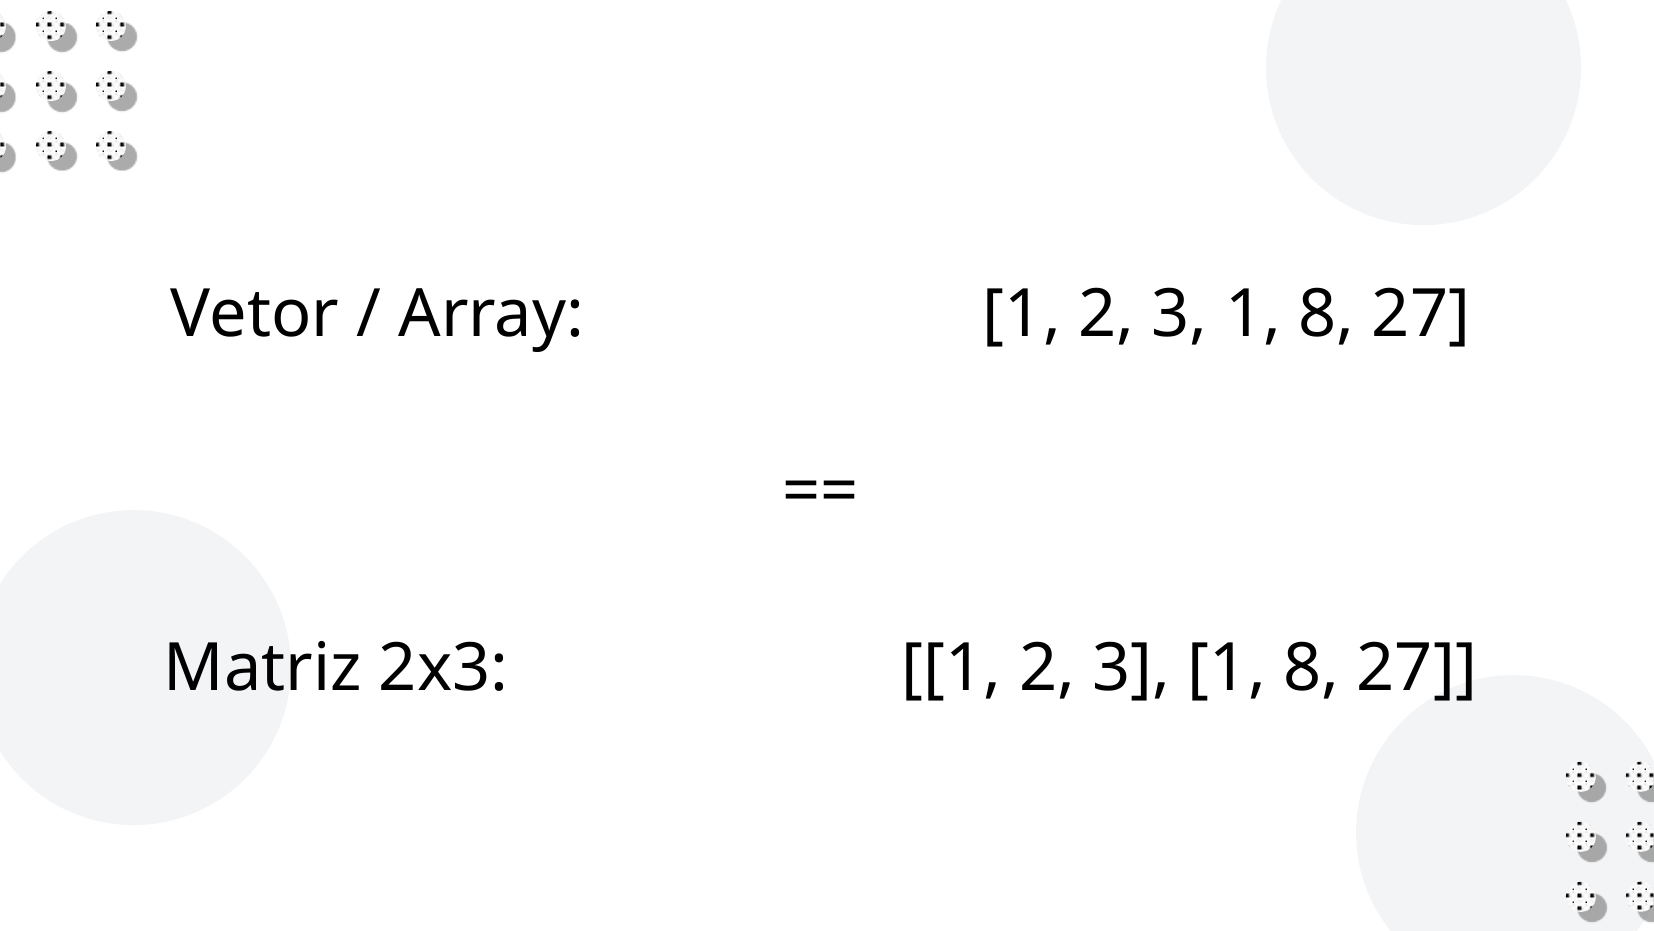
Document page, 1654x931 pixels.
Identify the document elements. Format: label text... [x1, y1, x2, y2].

picture [35, 70, 66, 102]
picture [1565, 881, 1596, 912]
subtitle == [76, 414, 1565, 561]
text_box Matriz 2x3: [[1, 2, 3], [1, 8, 27]] [76, 561, 1565, 768]
picture [1565, 761, 1596, 792]
picture [1565, 821, 1596, 852]
picture [1625, 761, 1654, 792]
picture [0, 74, 6, 99]
text_box Vetor / Array: [1, 2, 3, 1, 8, 27] [76, 206, 1565, 414]
picture [1625, 821, 1654, 852]
picture [0, 133, 7, 159]
picture [35, 130, 67, 162]
picture [95, 10, 126, 41]
picture [0, 14, 6, 39]
picture [35, 11, 66, 42]
picture [95, 130, 127, 162]
picture [1625, 881, 1654, 912]
picture [95, 70, 126, 101]
